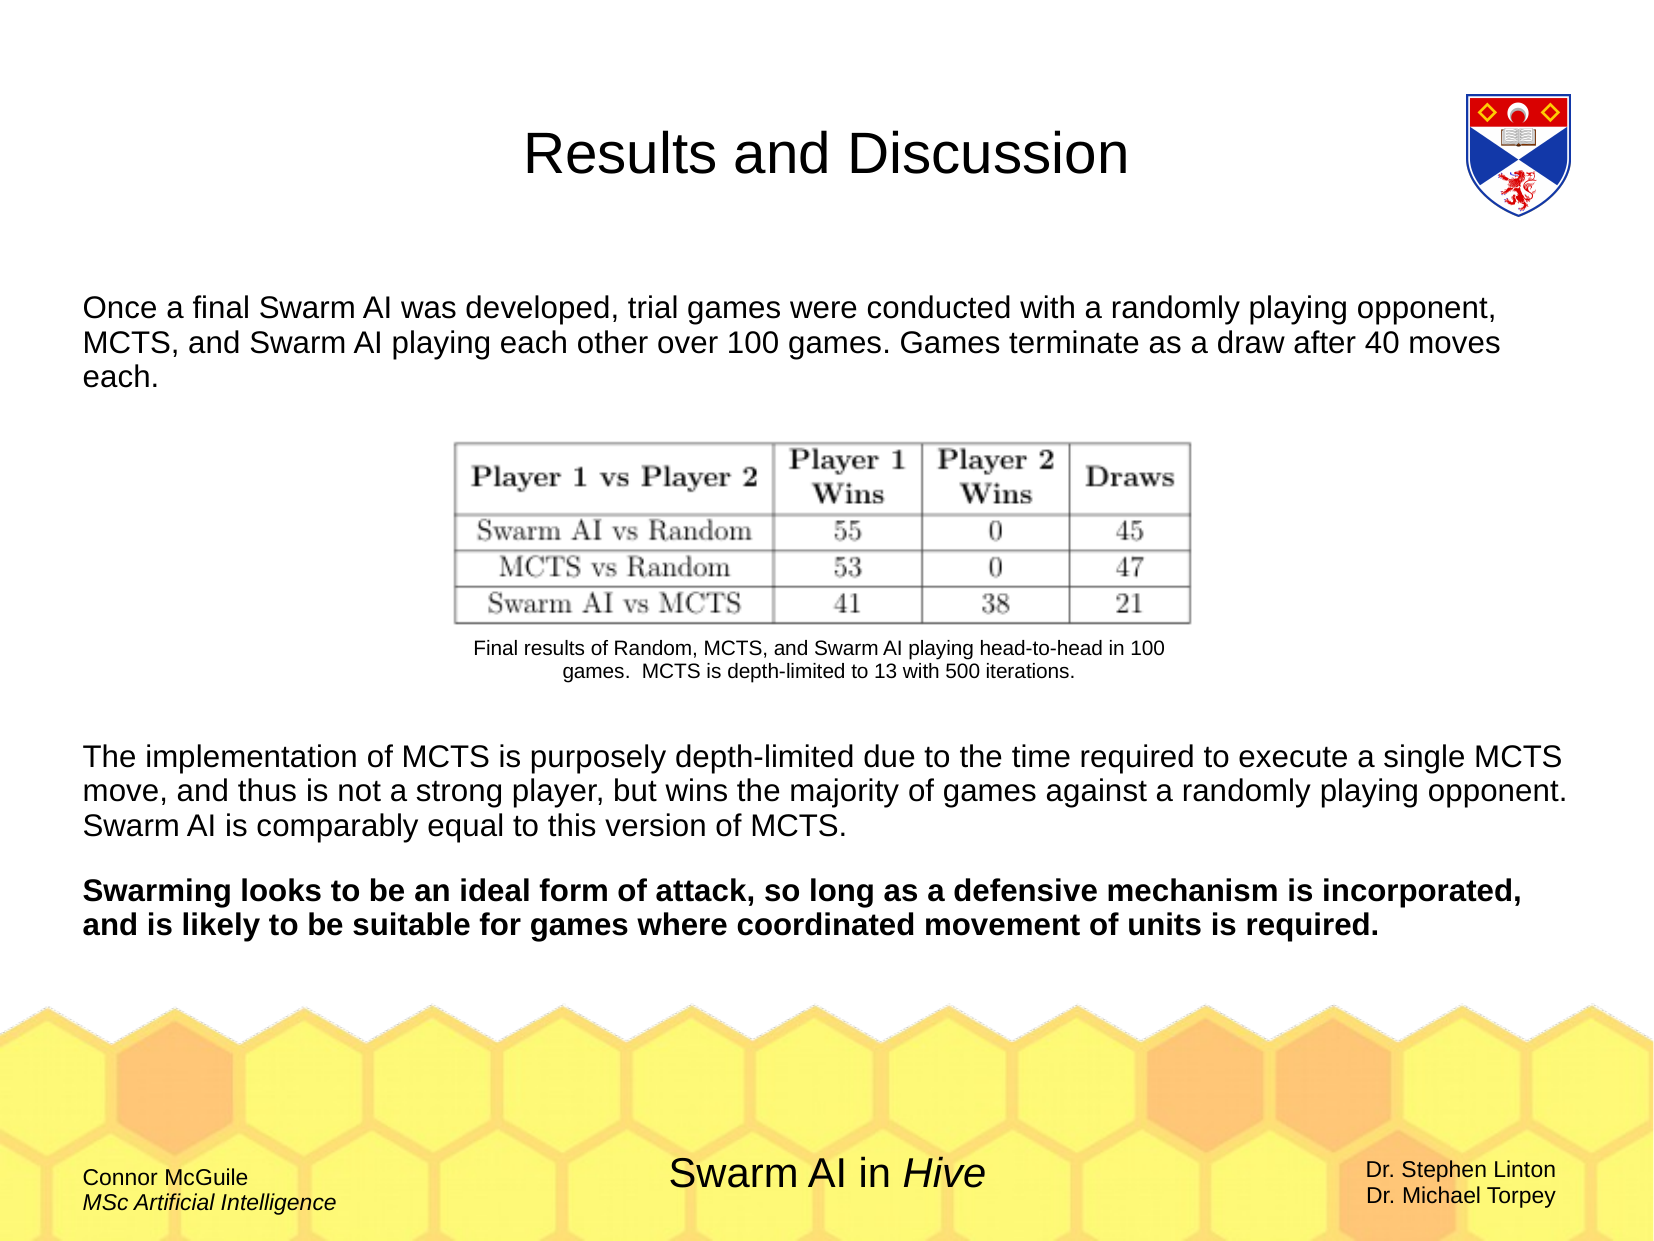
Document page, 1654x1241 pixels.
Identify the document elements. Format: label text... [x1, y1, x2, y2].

list Once a final Swarm AI was developed, trial games were conducted with a randomly playing opponent, MCTS, and Swarm AI playing each other over 100 games. Games terminate as a draw after 40 moves each. [82, 290, 1571, 414]
text_box Final results of Random, MCTS, and Swarm AI playing head-to-head in 100 games. MCTS is depth-limited to 13 with 500 iterations. [441, 629, 1197, 691]
picture [441, 431, 1205, 638]
title Results and Discussion [82, 49, 1571, 257]
picture [0, 1001, 1654, 1241]
list The implementation of MCTS is purposely depth-limited due to the time required to execute a single MCTS move, and thus is not a strong player, but wins the majority of games against a randomly playing opponent. Swarm AI is comparably equal to this version of MCTS. Swarming looks to be an ideal form of attack, so long as a defensive mechanism is incorporated, and is likely to be suitable for games where coordinated movement of units is required. [82, 739, 1571, 1075]
